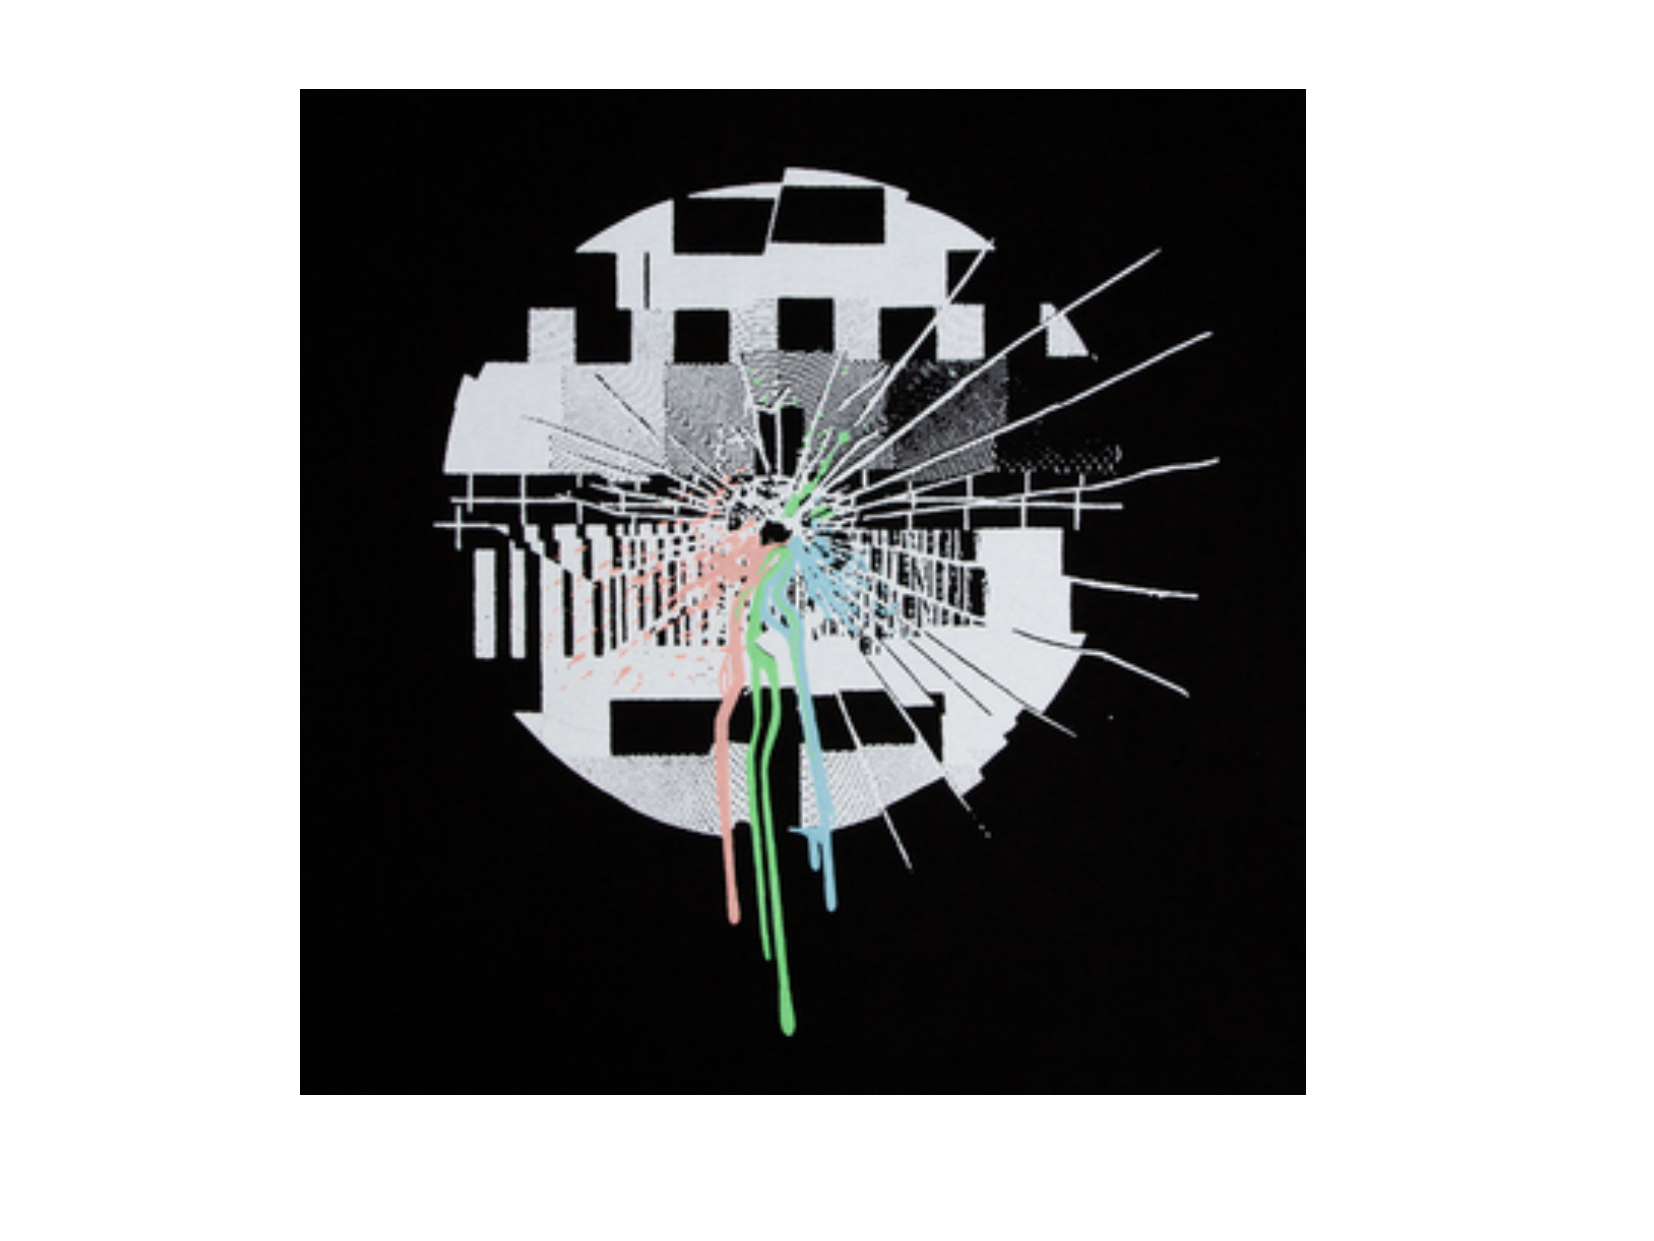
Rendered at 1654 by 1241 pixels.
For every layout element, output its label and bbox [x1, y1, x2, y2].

picture [300, 89, 1306, 1096]
